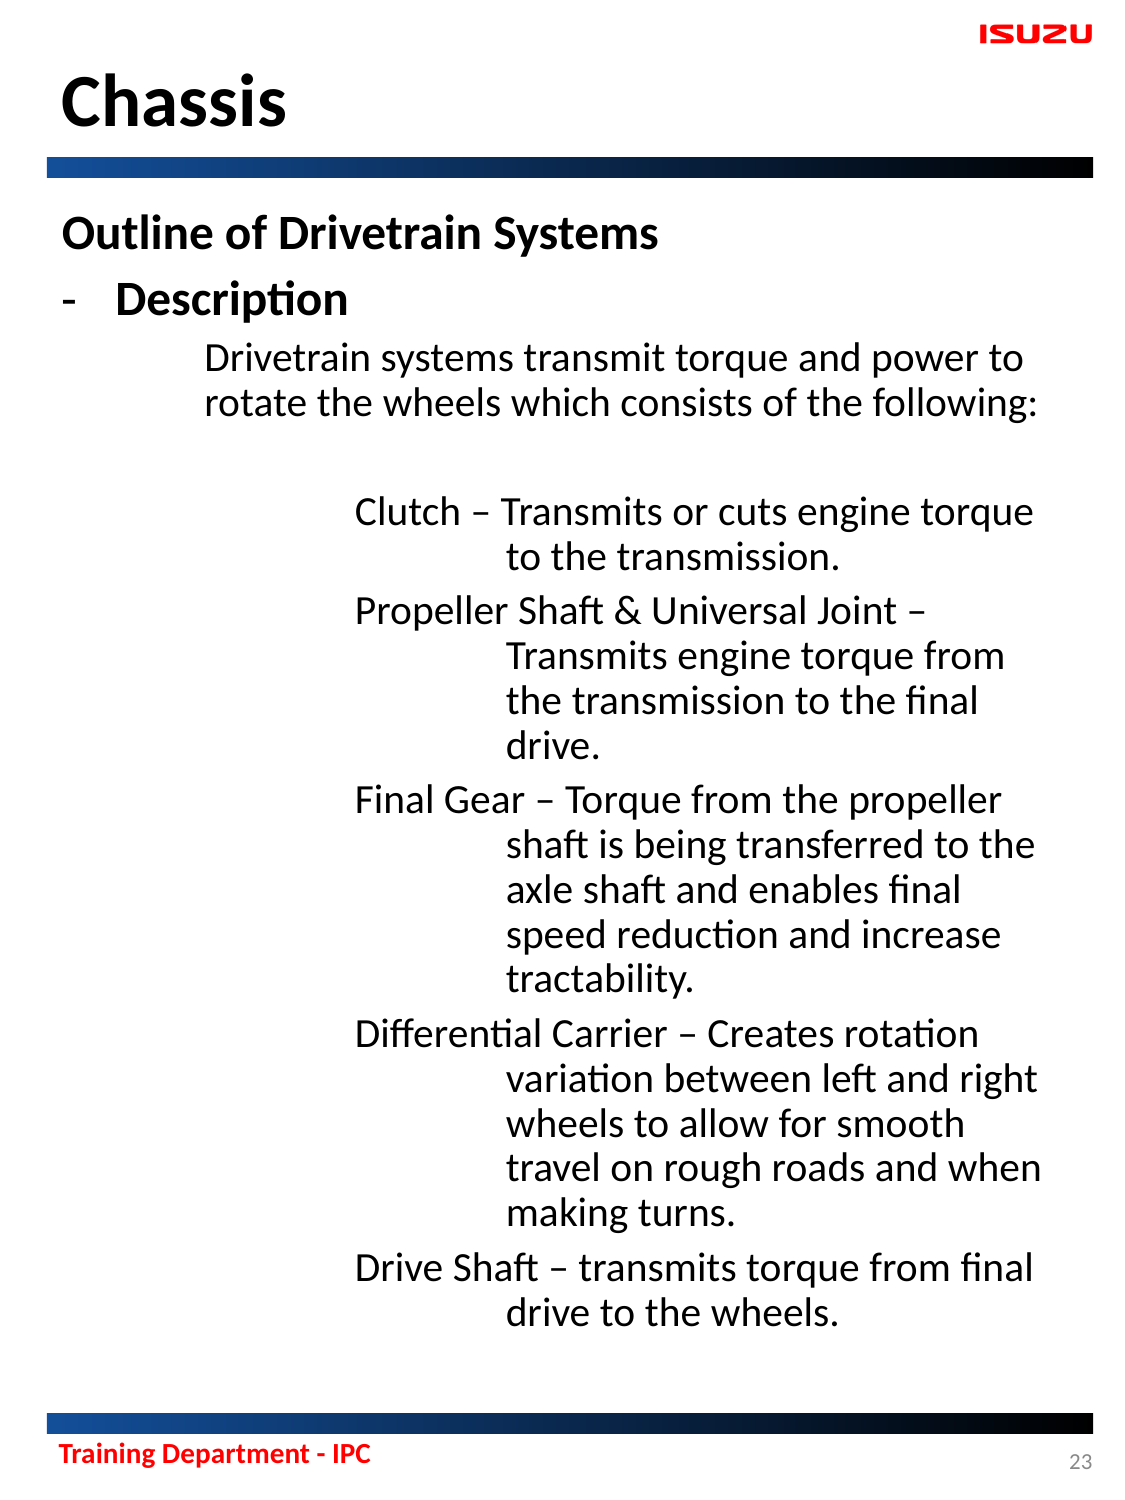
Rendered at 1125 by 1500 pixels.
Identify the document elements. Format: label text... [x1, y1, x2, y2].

text_box 23 [1048, 1433, 1114, 1487]
list Outline of Drivetrain Systems Description Drivetrain systems transmit torque and power to rotate the wheels which consists of the following: Clutch – Transmits or cuts engine torque to the transmission. Propeller Shaft & Universal Joint – Transmits engine torque from the transmission to the final drive. Final Gear – Torque from the propeller shaft is being transferred to the axle shaft and enables final speed reduction and increase tractability. Differential Carrier – Creates rotation variation between left and right wheels to allow for smooth travel on rough roads and when making turns. Drive Shaft – transmits torque from final drive to the wheels. [46, 200, 1063, 1351]
title Chassis [46, 37, 1097, 155]
